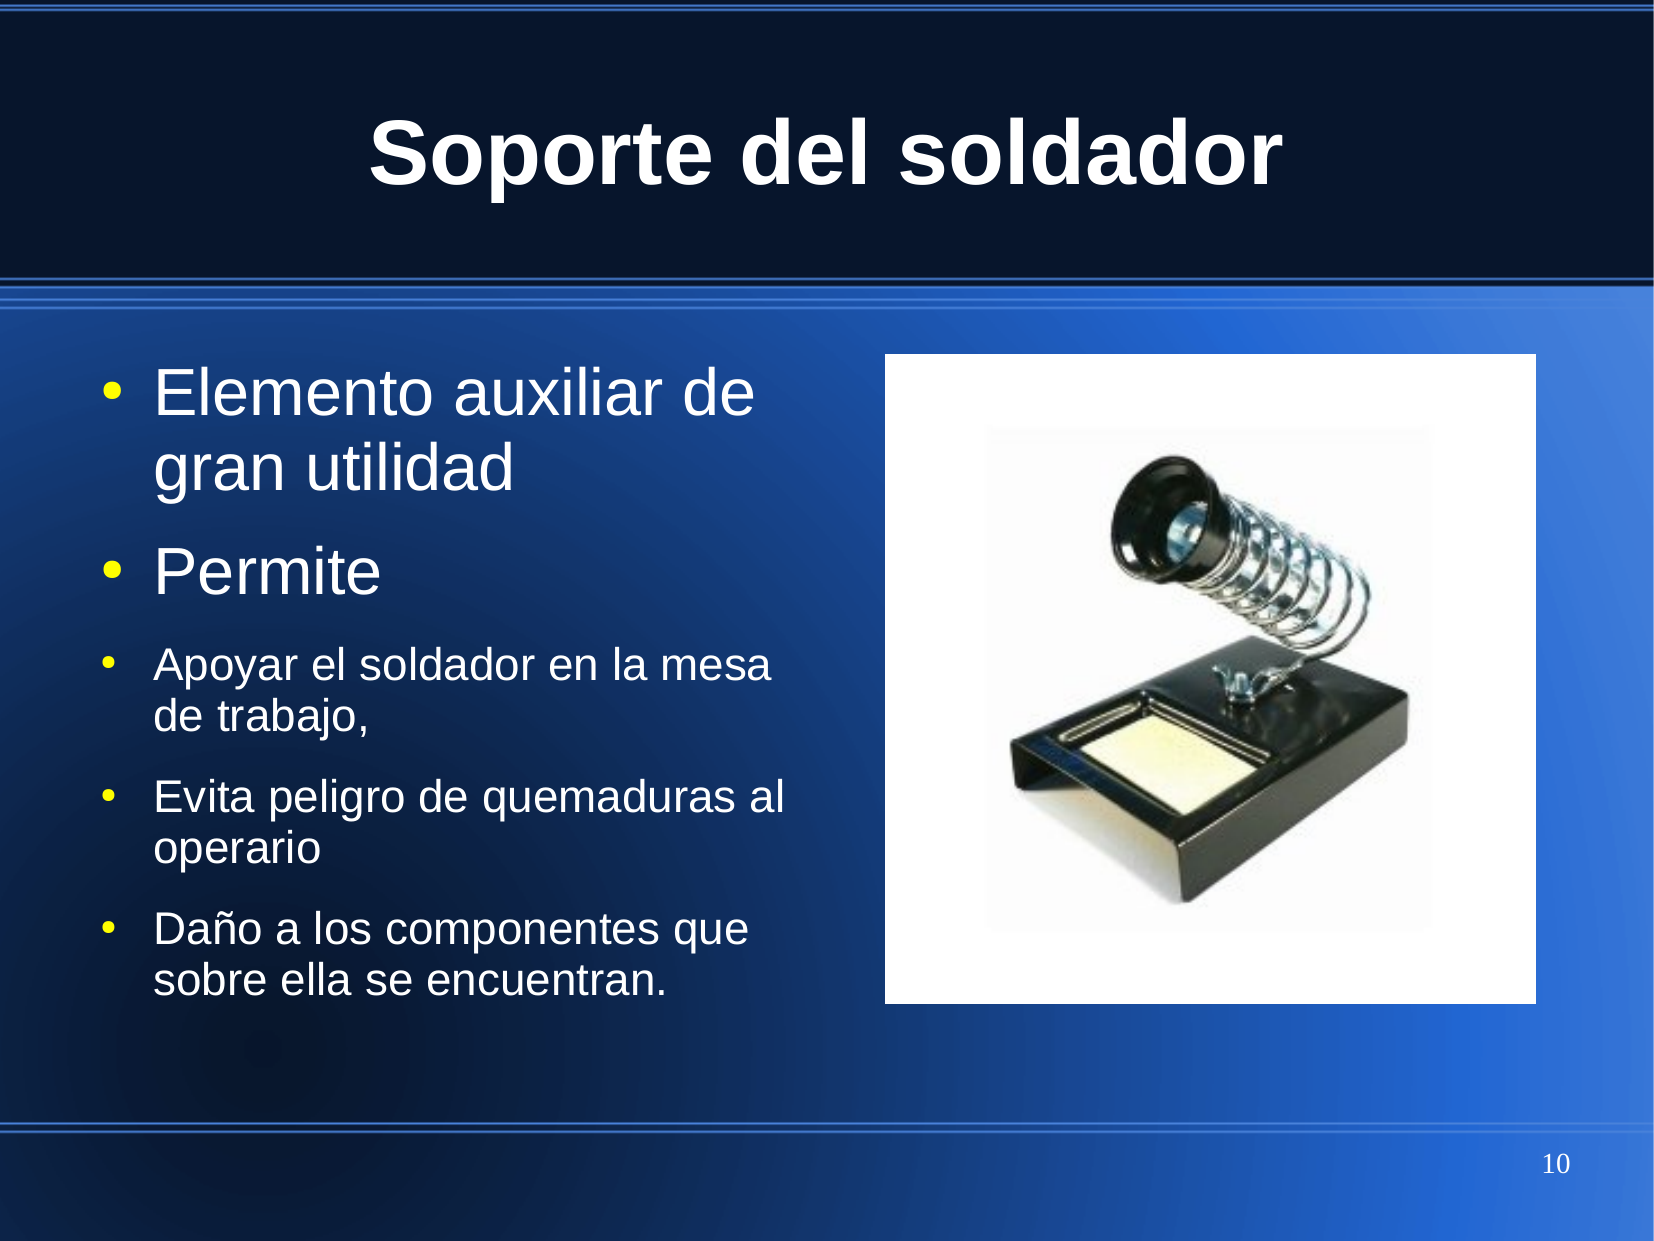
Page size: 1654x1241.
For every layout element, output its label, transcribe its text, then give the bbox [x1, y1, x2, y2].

list Elemento auxiliar de gran utilidad Permite Apoyar el soldador en la mesa de trabajo, Evita peligro de quemaduras al operario Daño a los componentes que sobre ella se encuentran. [82, 355, 809, 1109]
title Soporte del soldador [82, 49, 1571, 257]
picture [0, 0, 1654, 1241]
